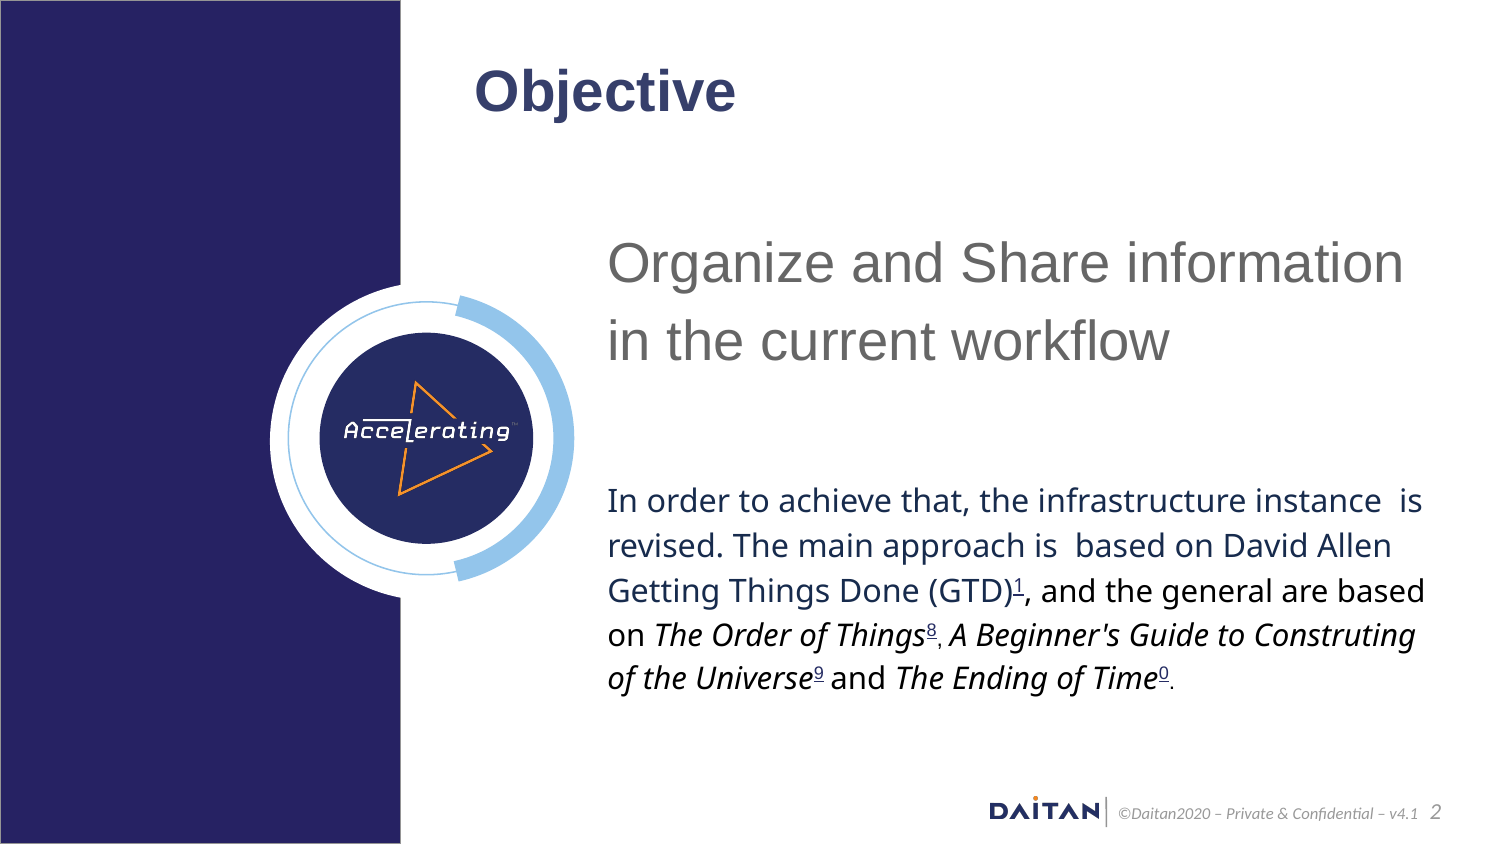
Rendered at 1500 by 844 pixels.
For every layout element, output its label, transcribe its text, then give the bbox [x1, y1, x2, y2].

picture [335, 371, 528, 506]
list Organize and Share information in the current workflow In order to achieve that, the infrastructure instance is revised. The main approach is based on David Allen Getting Things Done (GTD)1, and the general are based on The Order of Things8, A Beginner's Guide to Construting of the Universe9 and The Ending of Time0. [592, 201, 1454, 778]
title Objective [463, 50, 1454, 127]
picture [990, 796, 1099, 819]
